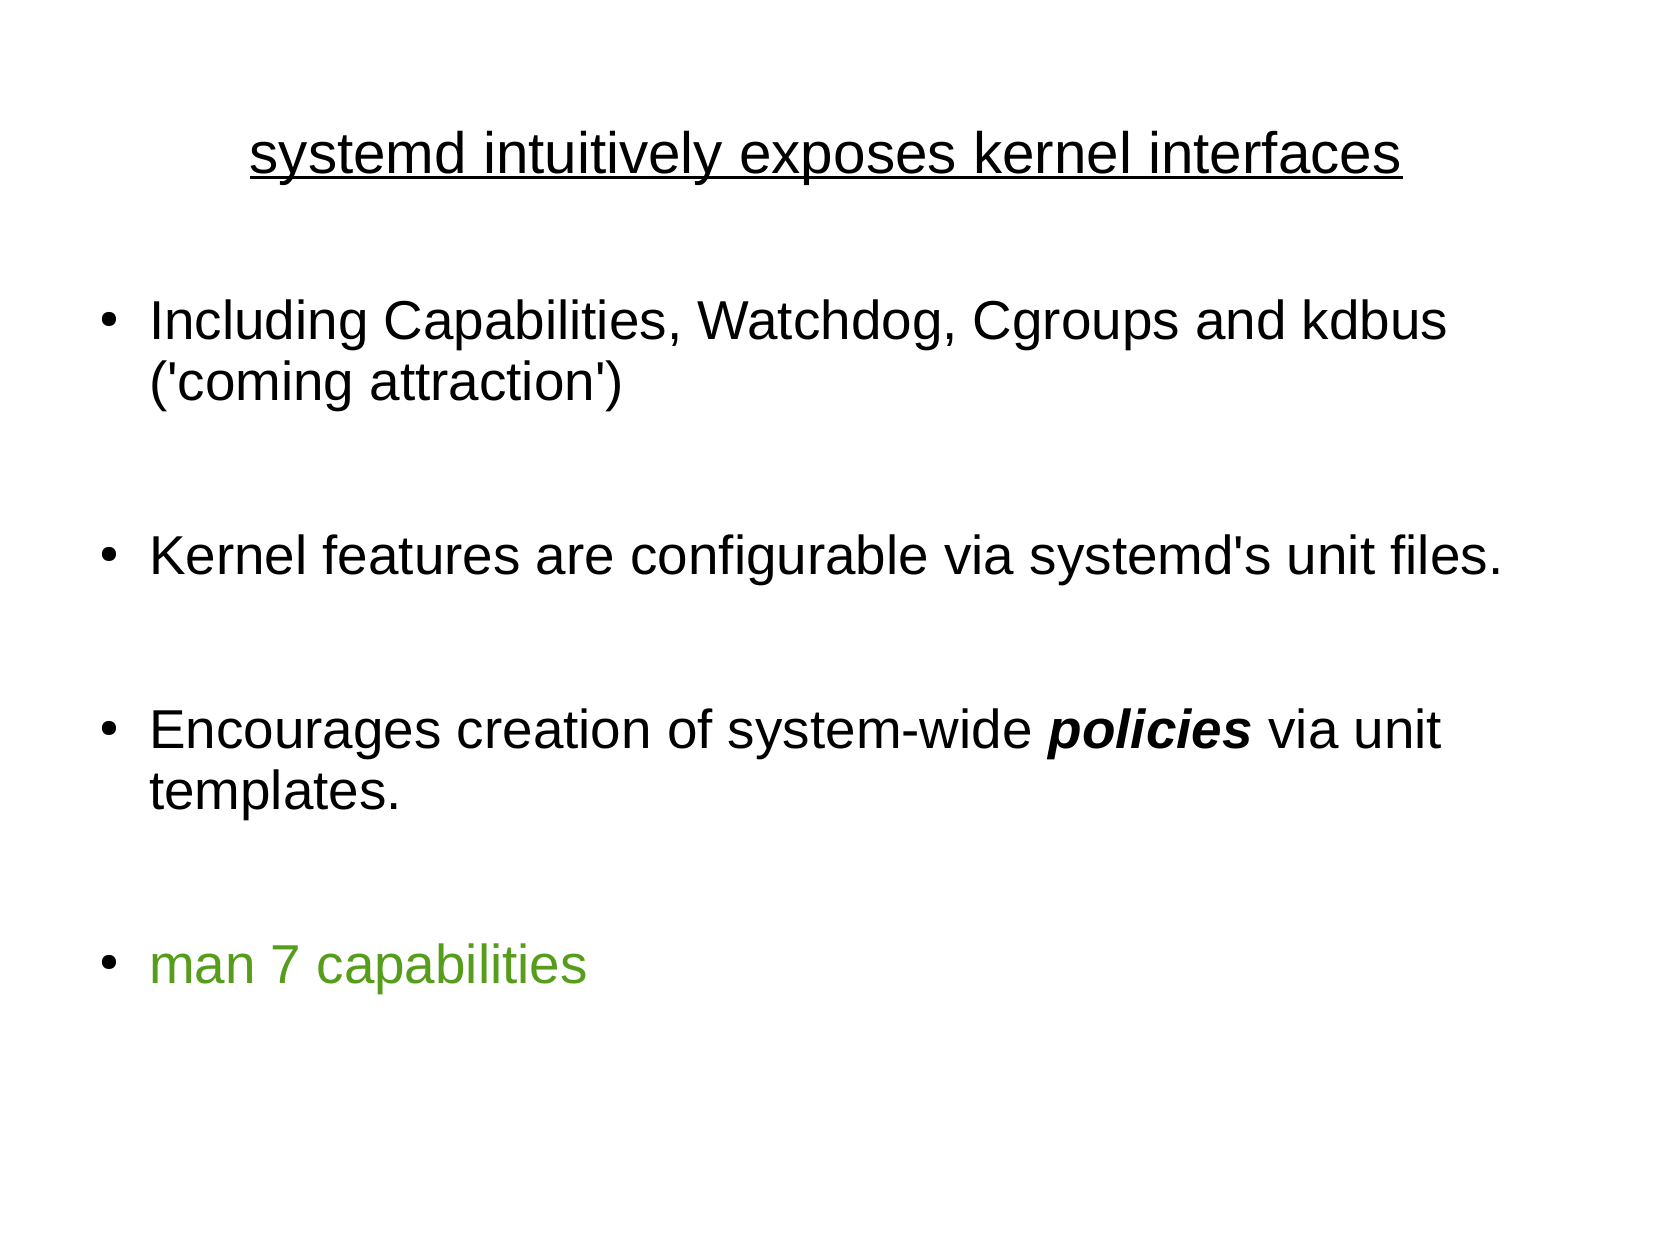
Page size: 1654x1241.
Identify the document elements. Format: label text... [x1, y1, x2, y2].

title systemd intuitively exposes kernel interfaces [82, 49, 1571, 257]
list Including Capabilities, Watchdog, Cgroups and kdbus ('coming attraction') Kernel features are configurable via systemd's unit files. Encourages creation of system-wide policies via unit templates. man 7 capabilities [82, 290, 1571, 1010]
